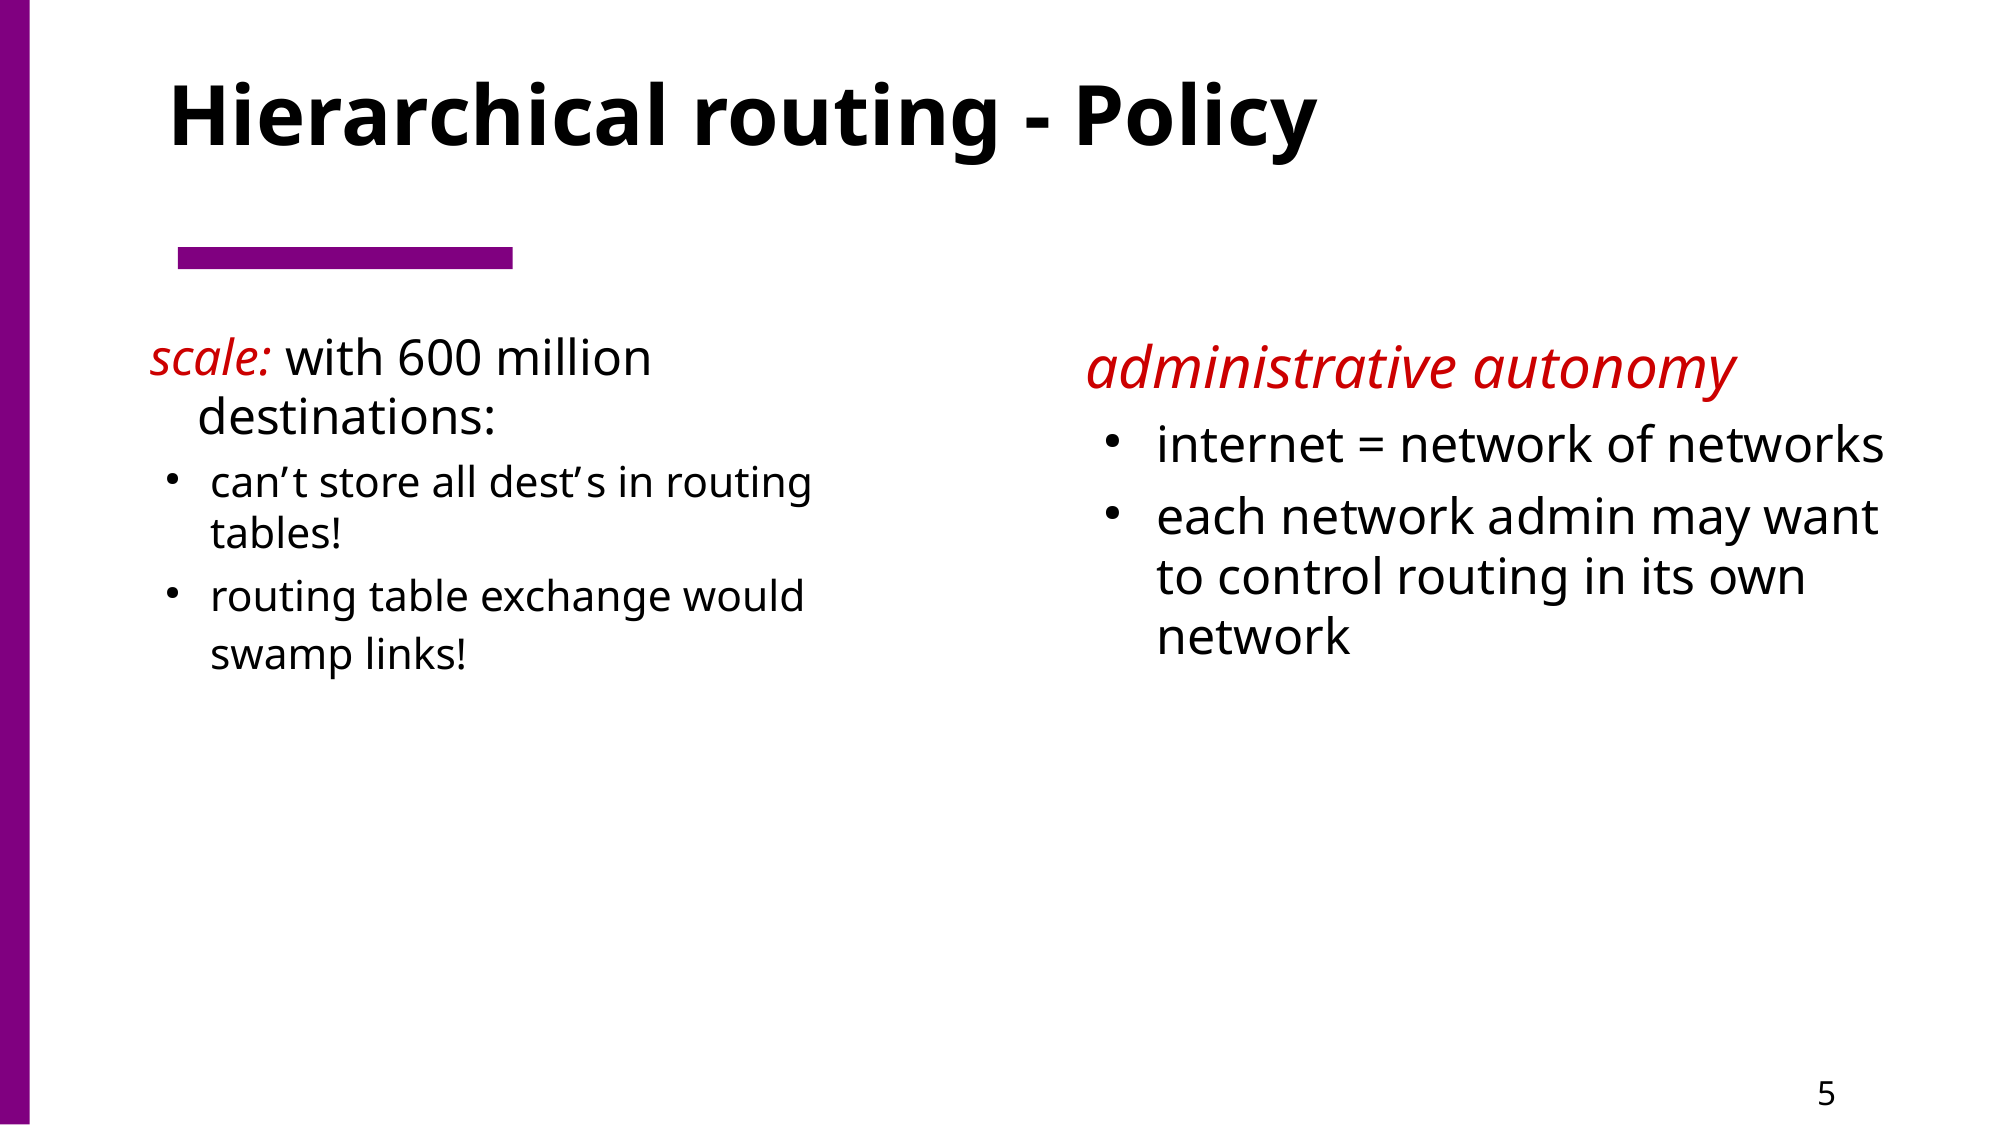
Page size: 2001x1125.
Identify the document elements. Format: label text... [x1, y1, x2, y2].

list administrative autonomy internet = network of networks each network admin may want to control routing in its own network [1070, 322, 1951, 736]
list scale: with 600 million destinations: can’t store all dest’s in routing tables! routing table exchange would swamp links! [135, 318, 969, 691]
title Hierarchical routing - Policy [116, 39, 1591, 185]
